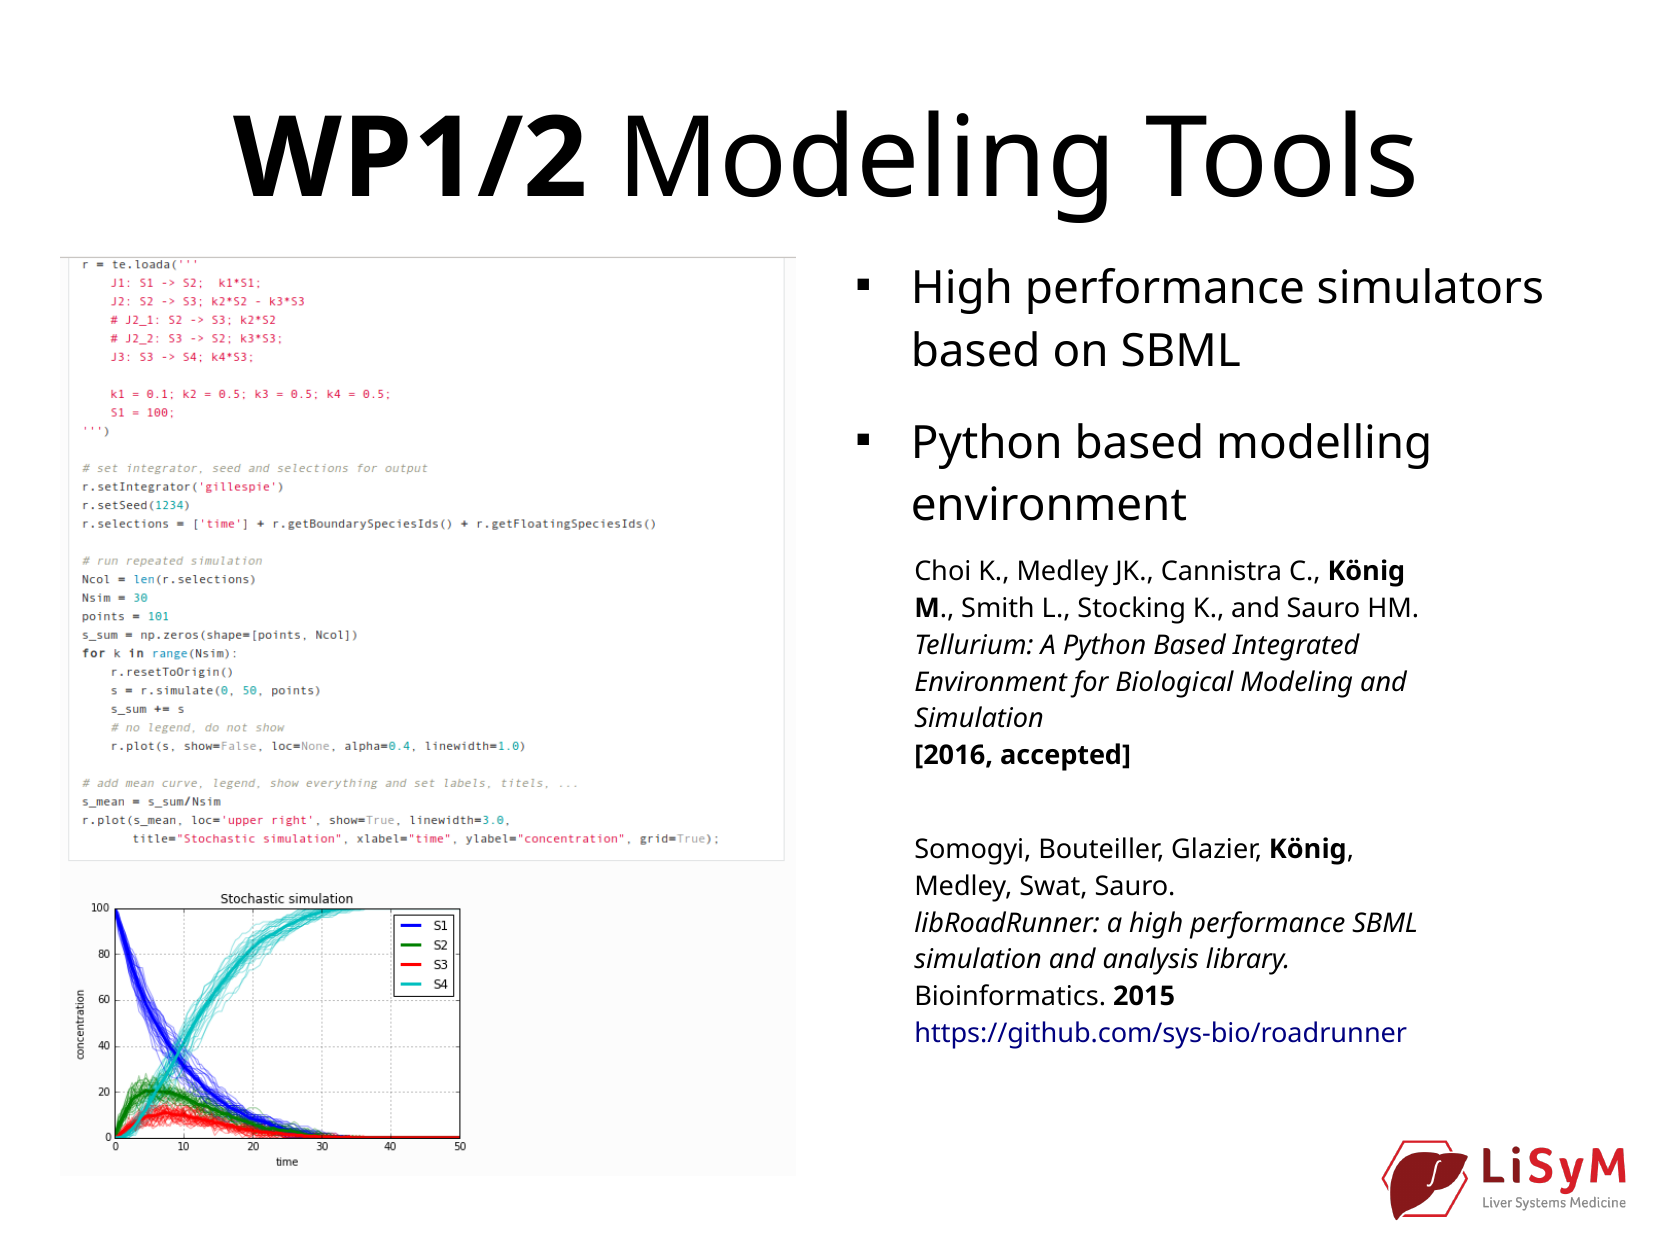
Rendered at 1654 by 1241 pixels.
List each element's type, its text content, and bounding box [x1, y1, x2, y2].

title WP1/2 Modeling Tools [82, 49, 1571, 257]
list High performance simulators based on SBML Python based modelling environment [840, 254, 1571, 974]
picture [1380, 1139, 1627, 1222]
text_box Choi K., Medley JK., Cannistra C., König M., Smith L., Stocking K., and Sauro HM. Tellurium: A Python Based Integrated Environment for Biological Modeling and Simulation [2016, accepted] Somogyi, Bouteiller, Glazier, König, Medley, Swat, Sauro. libRoadRunner: a high performance SBML simulation and analysis library. Bioinformatics. 2015 https://github.com/sys-bio/roadrunner [899, 544, 1456, 1042]
picture [60, 256, 796, 1176]
